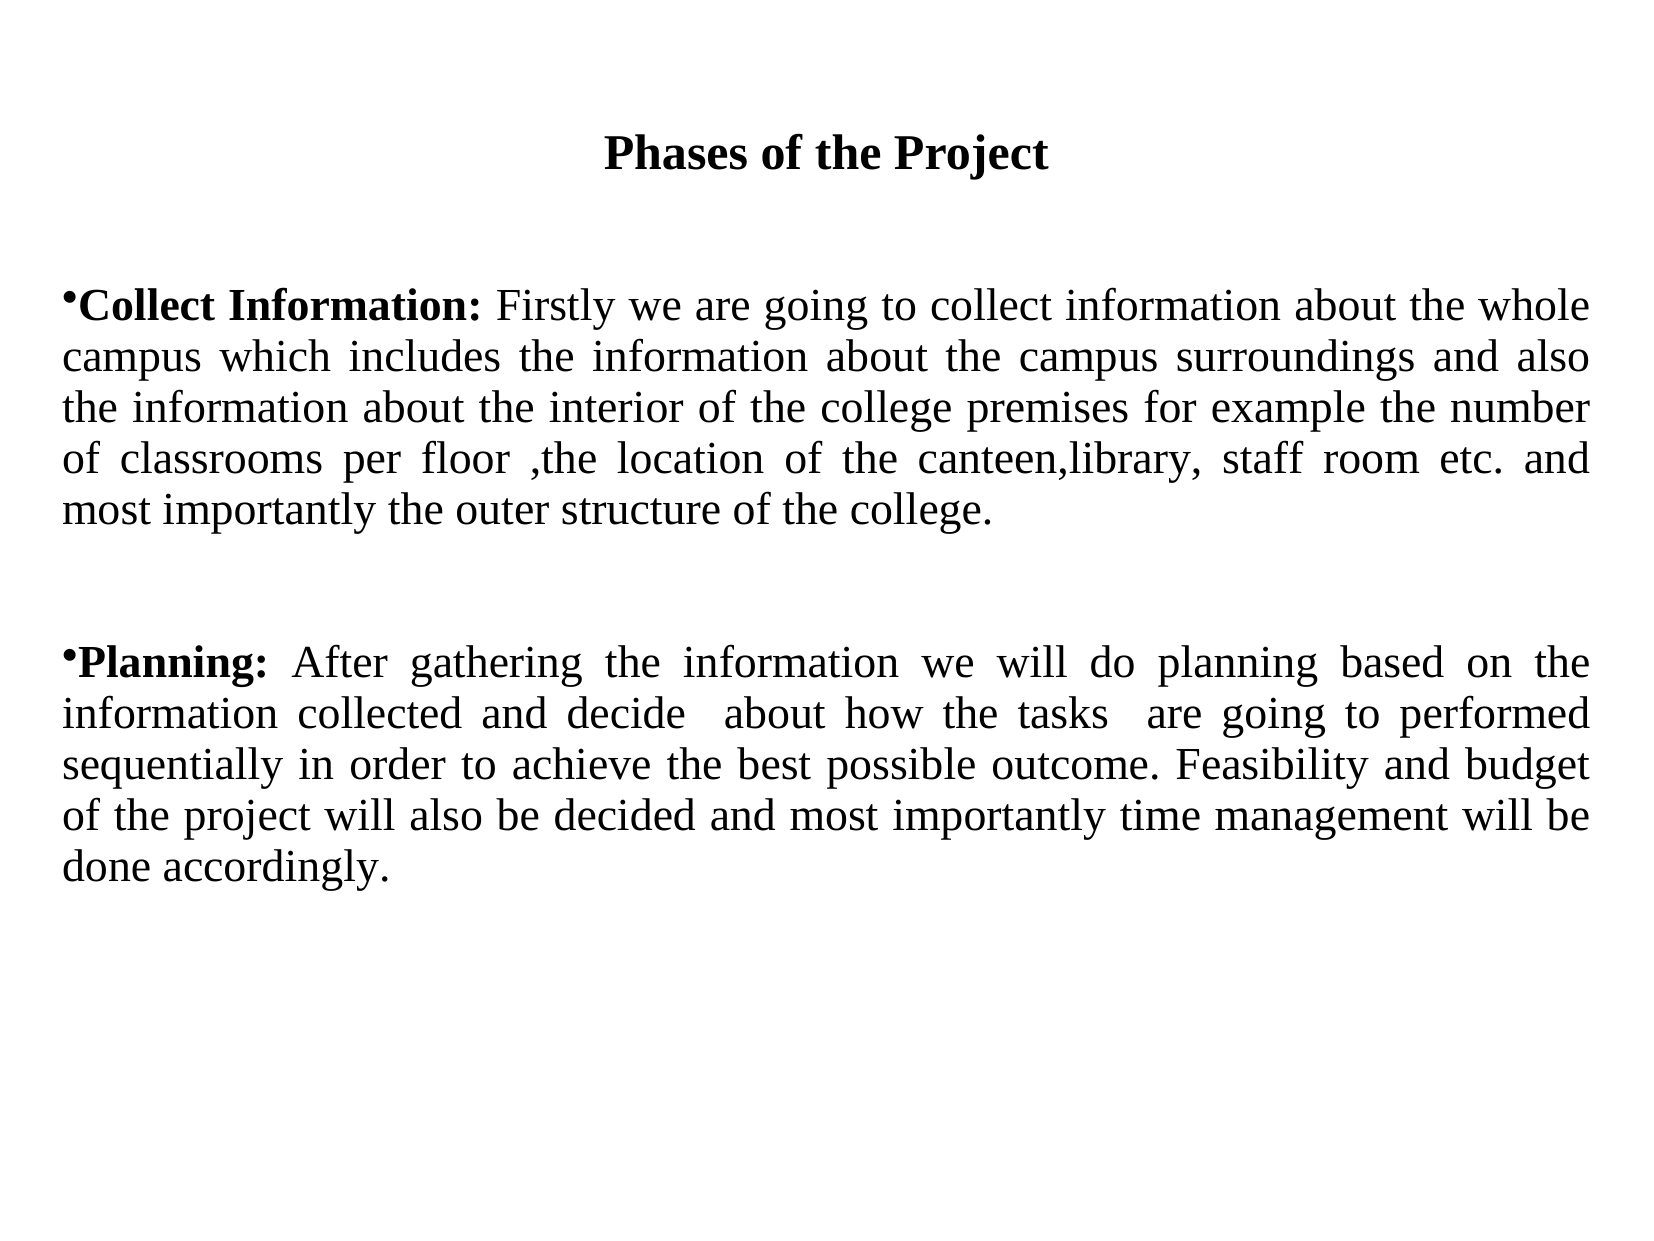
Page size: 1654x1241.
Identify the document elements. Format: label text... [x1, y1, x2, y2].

text_box Collect Information: Firstly we are going to collect information about the whole campus which includes the information about the campus surroundings and also the information about the interior of the college premises for example the number of classrooms per floor ,the location of the canteen,library, staff room etc. and most importantly the outer structure of the college. Planning: After gathering the information we will do planning based on the information collected and decide about how the tasks are going to performed sequentially in order to achieve the best possible outcome. Feasibility and budget of the project will also be decided and most importantly time management will be done accordingly. [47, 271, 1607, 1241]
title Phases of the Project [82, 49, 1571, 256]
